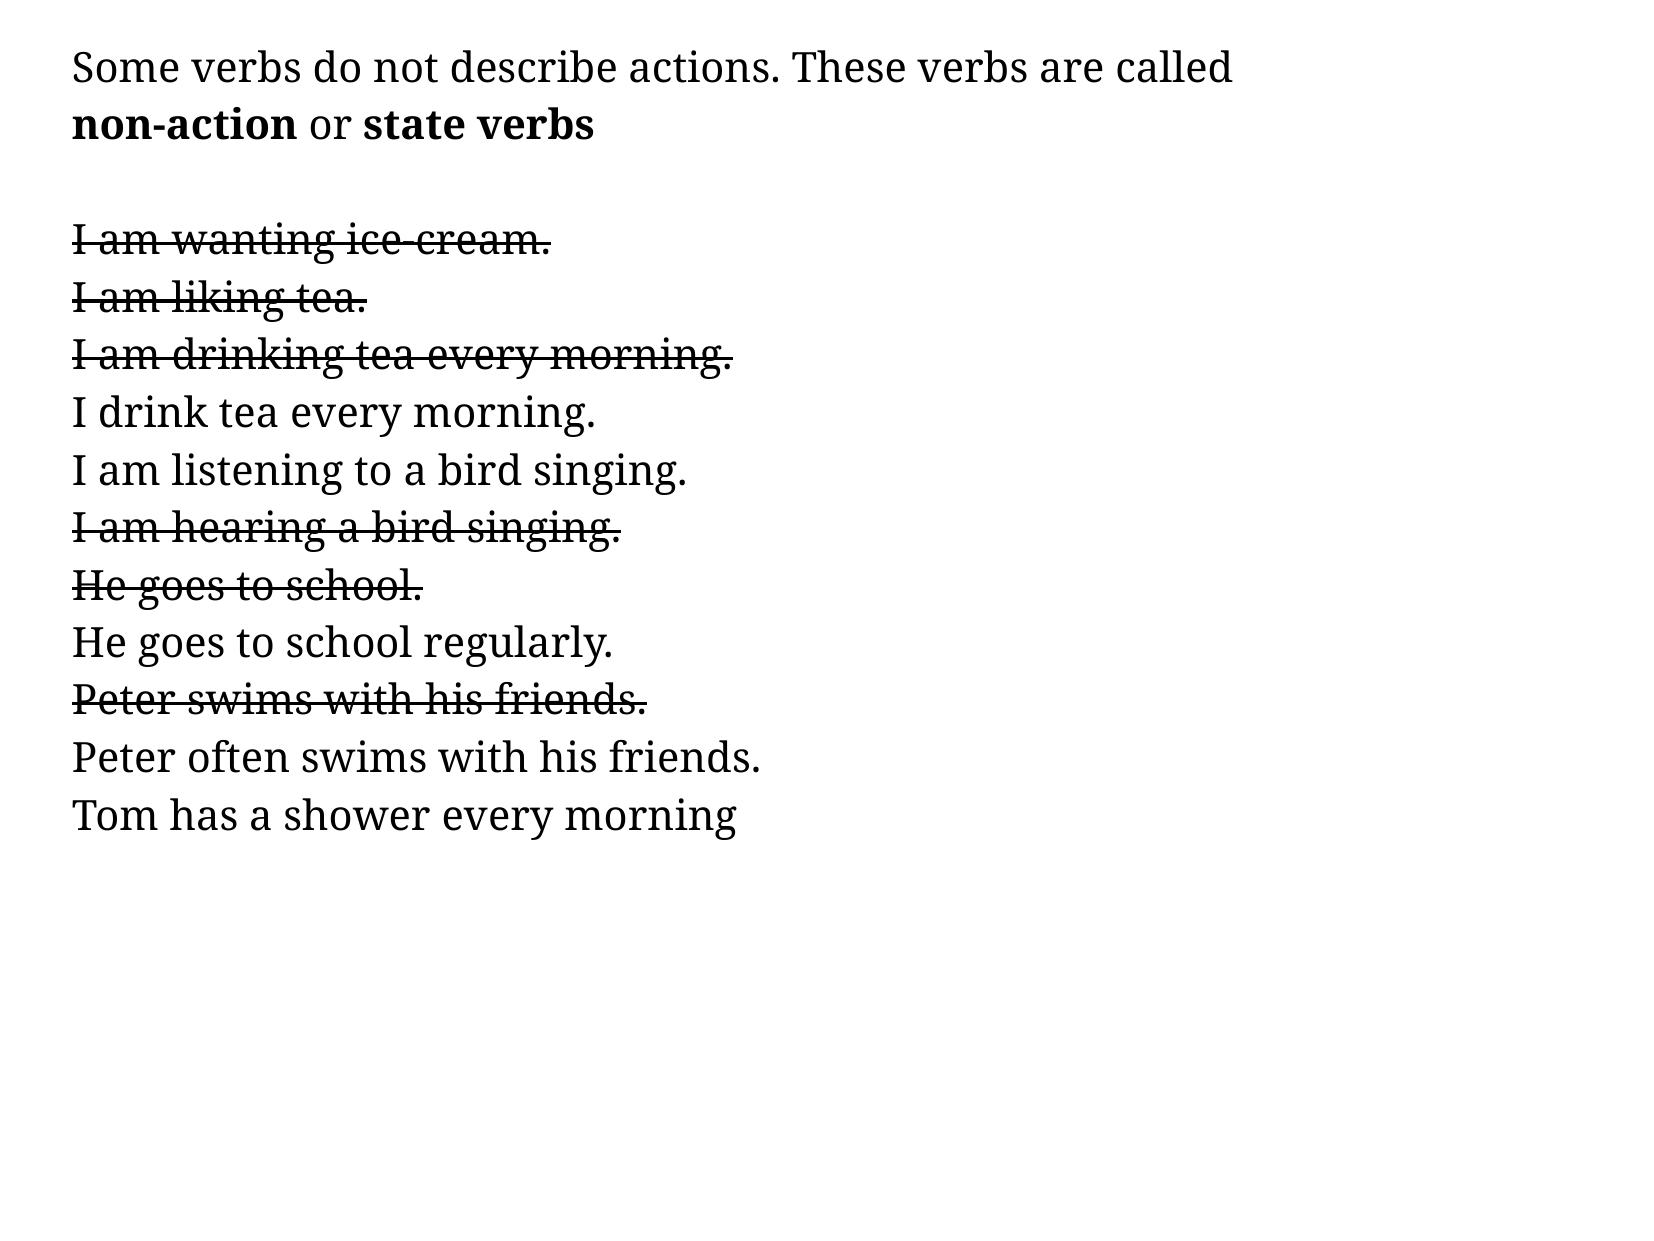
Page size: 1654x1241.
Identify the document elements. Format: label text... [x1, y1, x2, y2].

text_box Some verbs do not describe actions. These verbs are called non-action or state verbs I am wanting ice-cream. I am liking tea. I am drinking tea every morning. I drink tea every morning. I am listening to a bird singing. I am hearing a bird singing. He goes to school. He goes to school regularly. Peter swims with his friends. Peter often swims with his friends. Tom has a shower every morning [71, 31, 1560, 1140]
